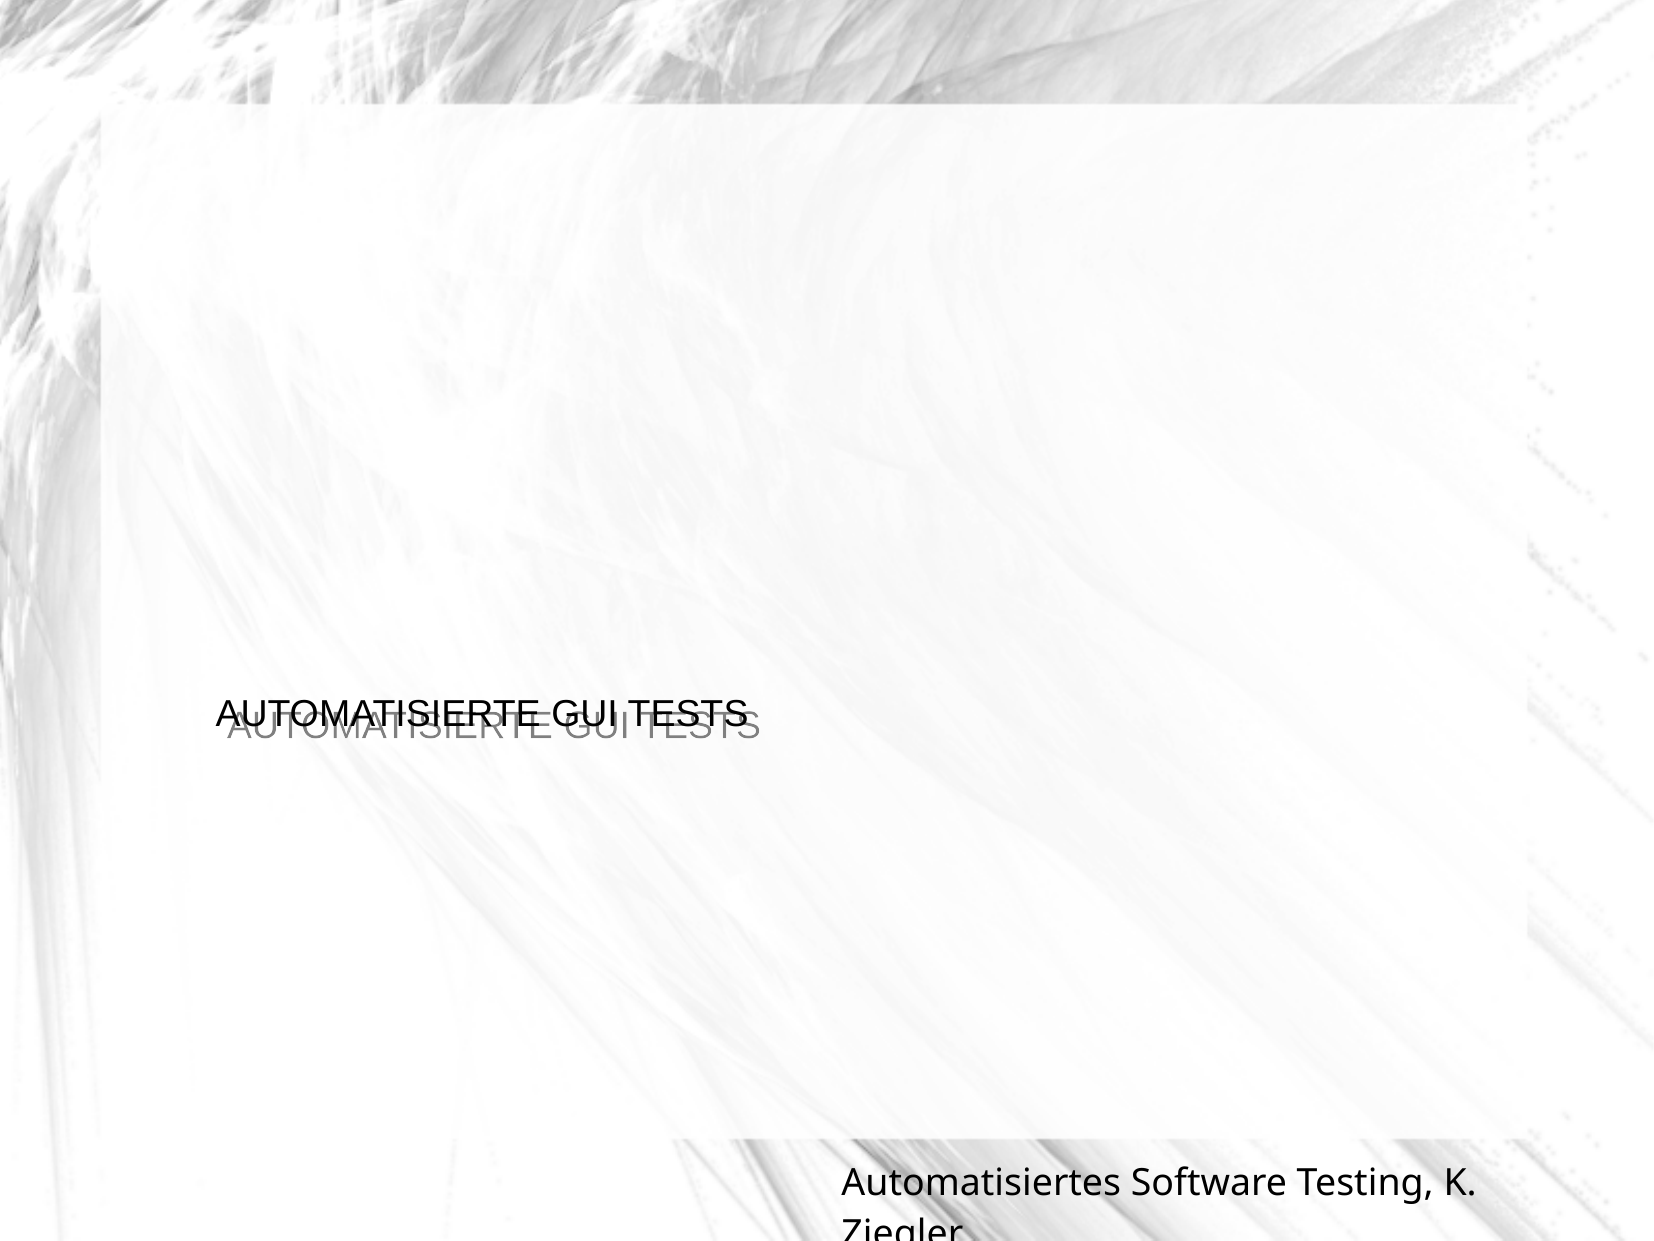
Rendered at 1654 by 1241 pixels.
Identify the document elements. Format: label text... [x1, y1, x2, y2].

text_box AUTOMATISIERTE GUI TESTS [200, 685, 765, 742]
picture [878, 1228, 888, 1234]
picture [932, 1228, 942, 1234]
text_box Automatisiertes Software Testing, K. Ziegler [826, 1147, 1618, 1210]
picture [898, 1228, 910, 1241]
picture [0, 0, 1654, 1241]
